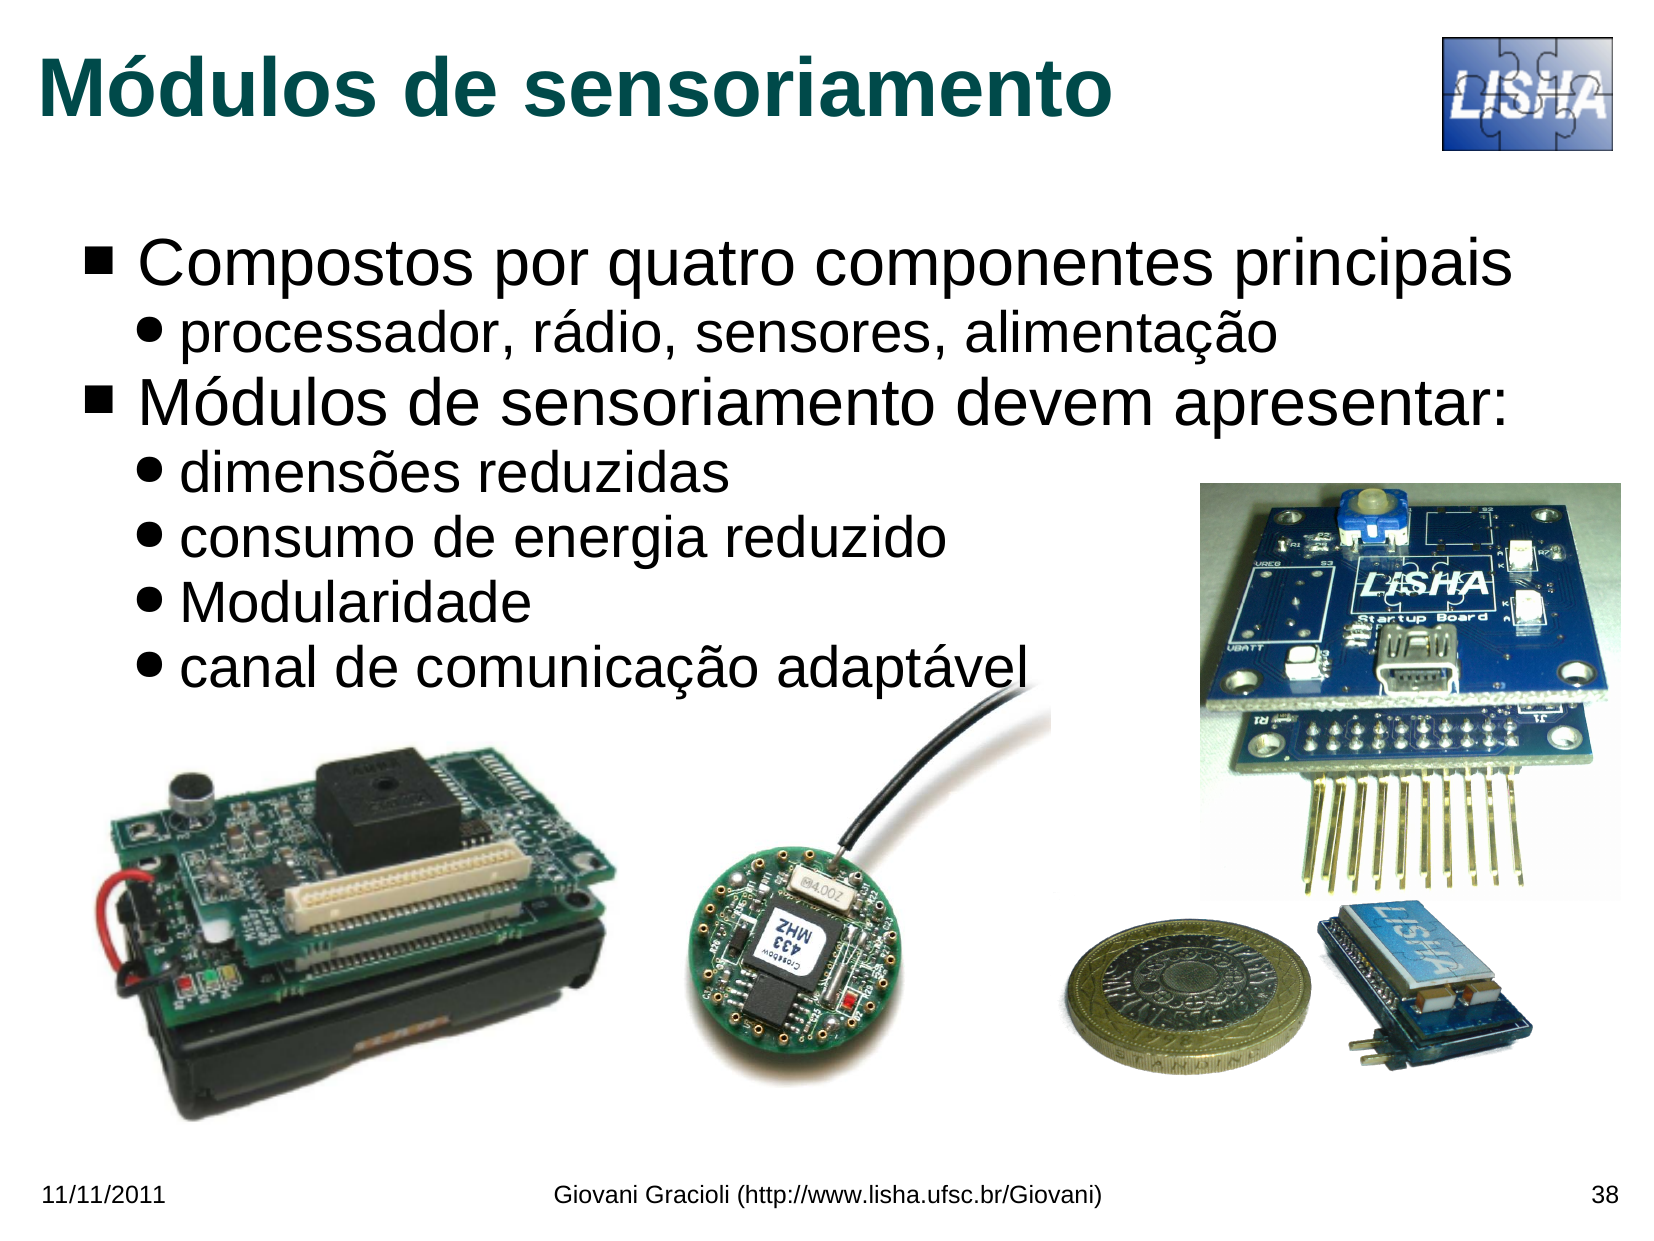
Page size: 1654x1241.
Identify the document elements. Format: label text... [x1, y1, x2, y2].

list Compostos por quatro componentes principais processador, rádio, sensores, alimentação Módulos de sensoriamento devem apresentar: dimensões reduzidas consumo de energia reduzido Modularidade canal de comunicação adaptável [37, 225, 1613, 713]
picture [47, 713, 638, 1149]
picture [674, 483, 1621, 1088]
picture [1442, 37, 1613, 151]
title Módulos de sensoriamento [37, 37, 1426, 151]
